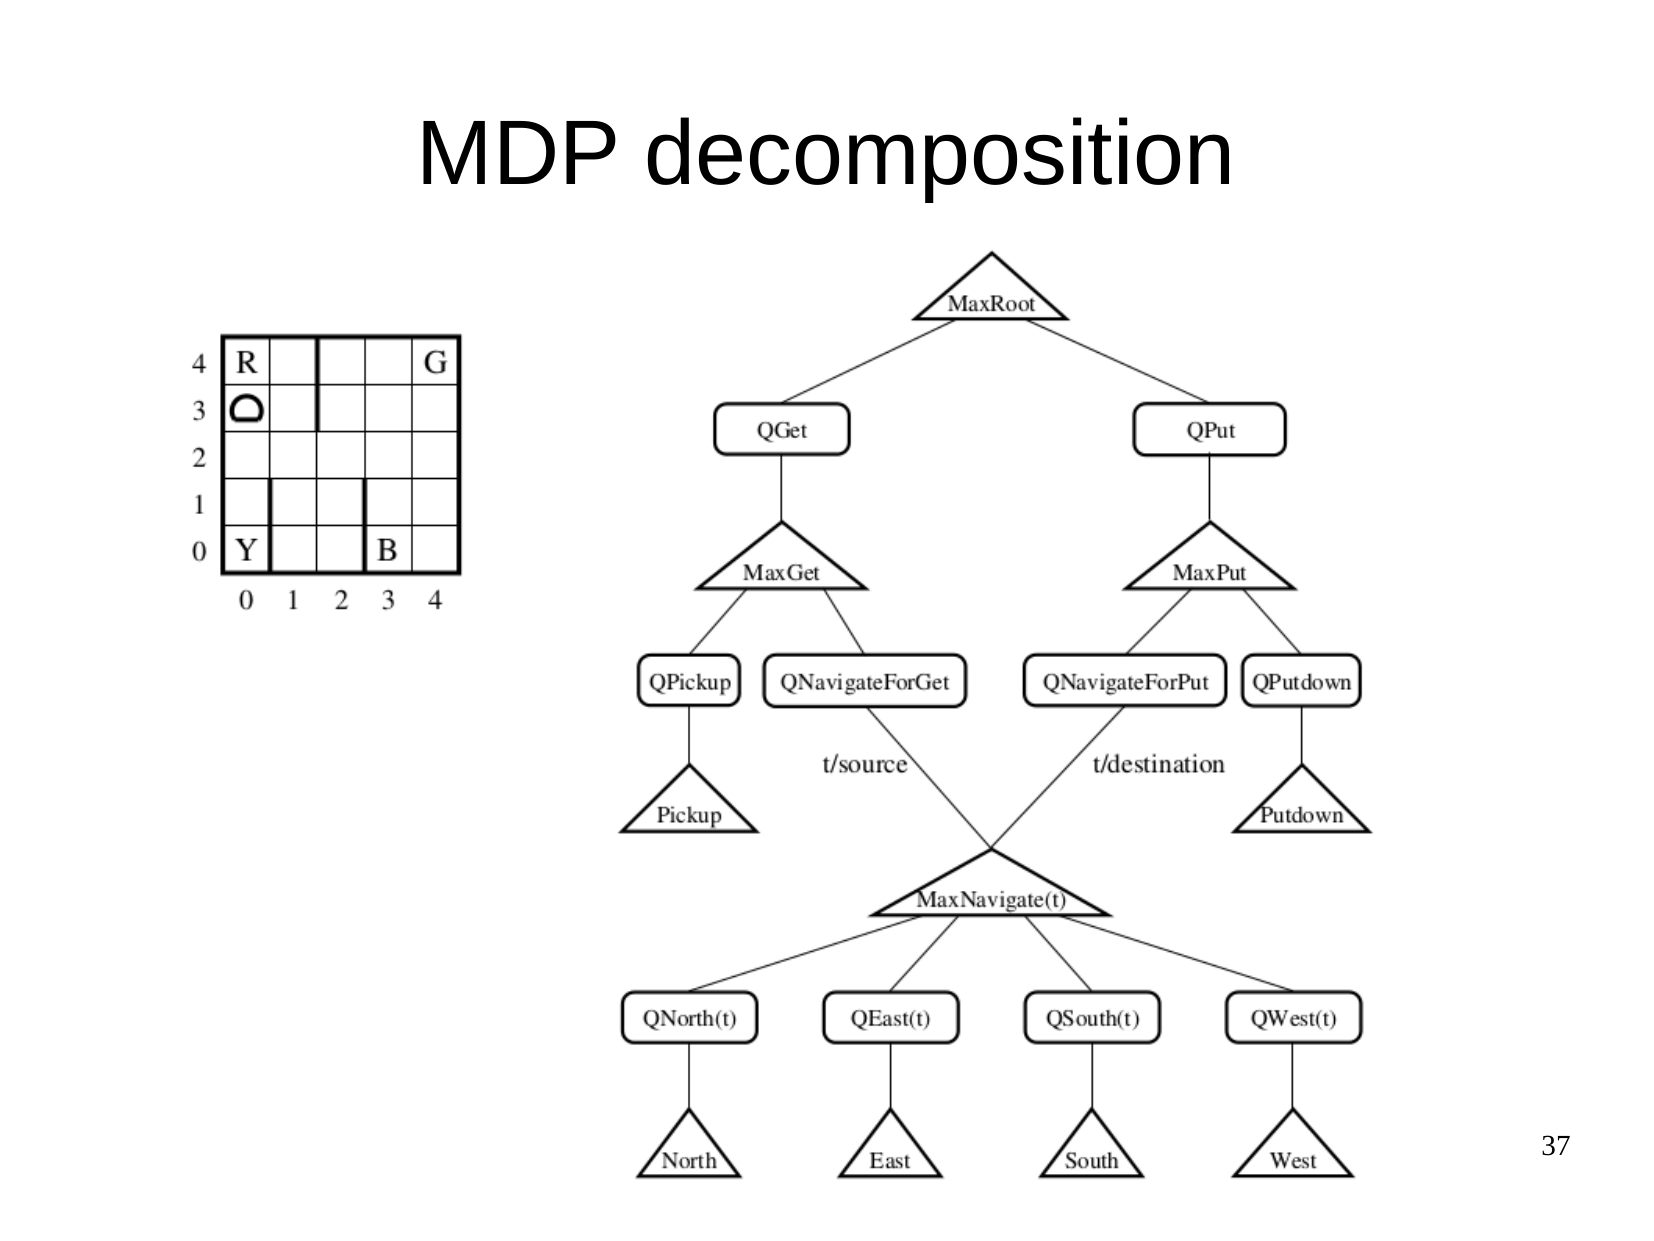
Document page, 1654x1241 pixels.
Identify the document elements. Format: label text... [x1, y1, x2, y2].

picture [155, 306, 535, 625]
picture [576, 230, 1384, 1220]
title MDP decomposition [82, 49, 1571, 257]
